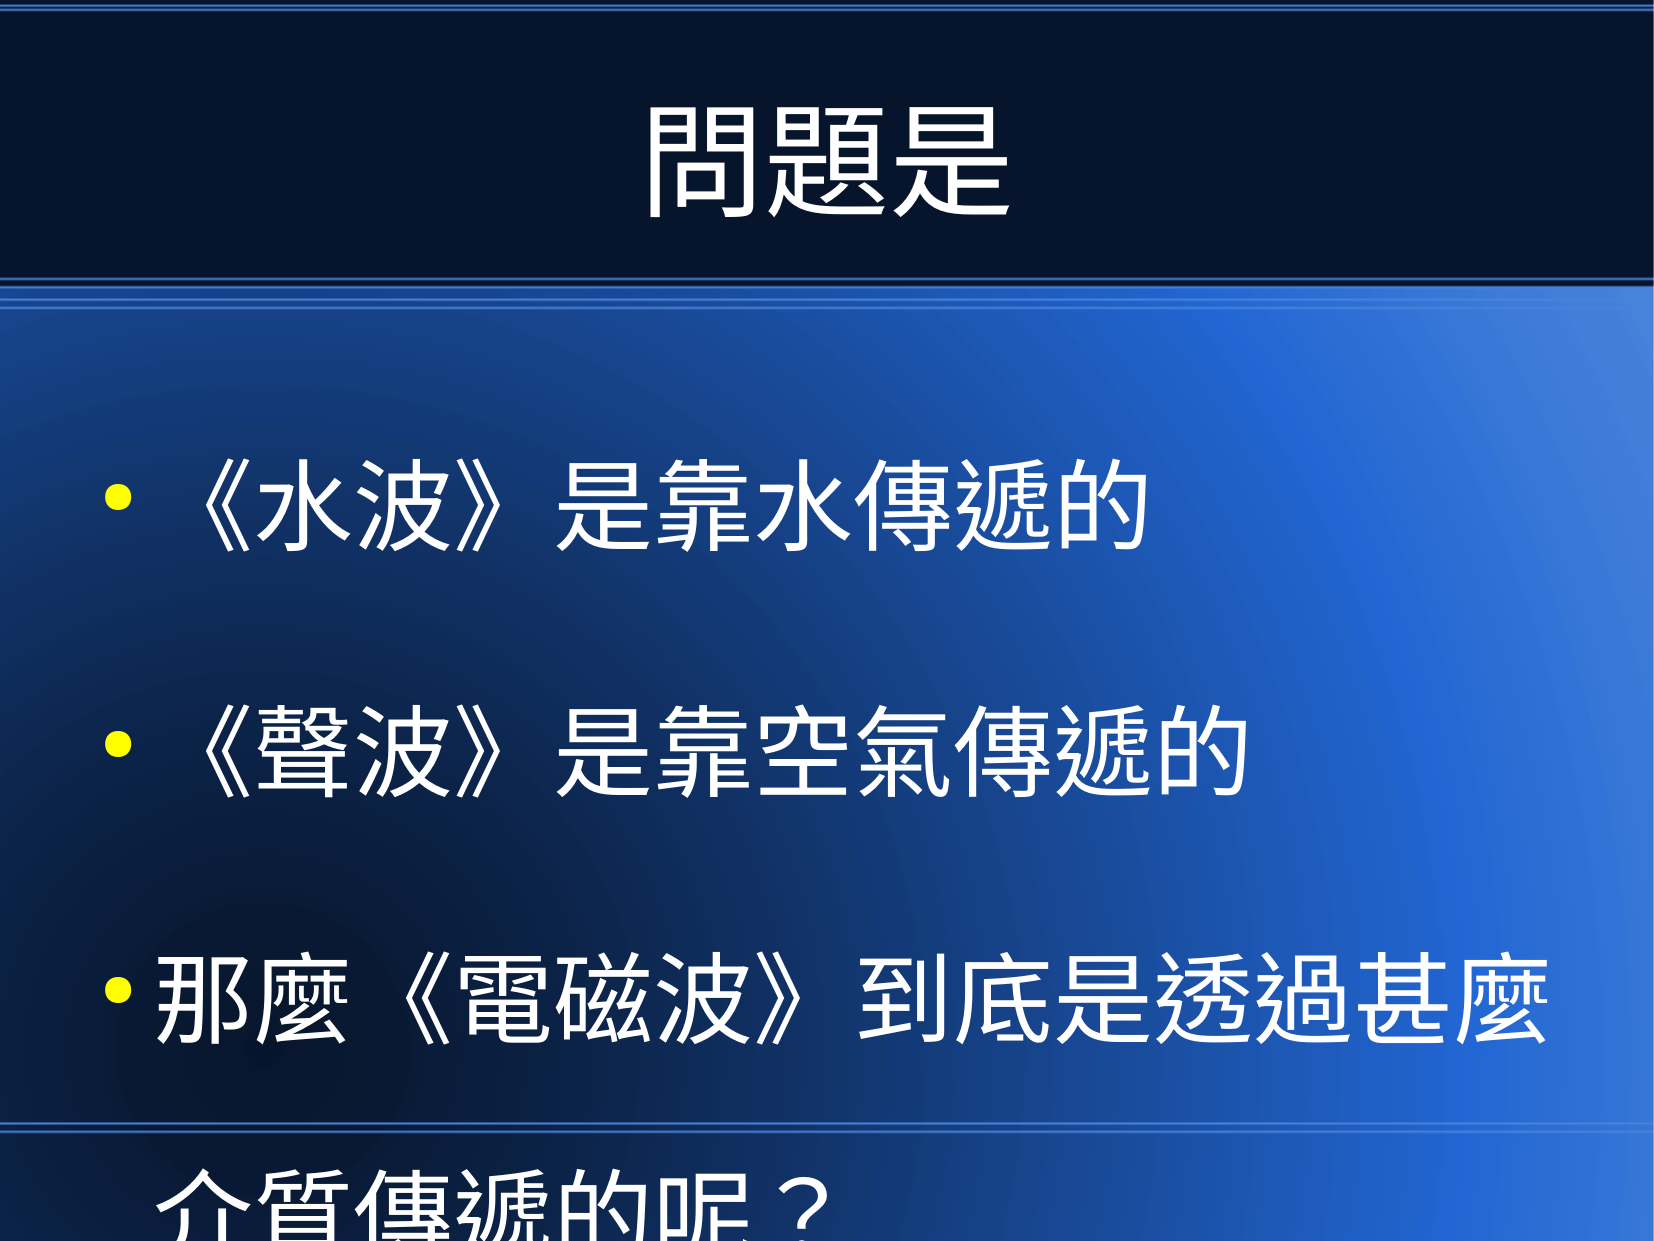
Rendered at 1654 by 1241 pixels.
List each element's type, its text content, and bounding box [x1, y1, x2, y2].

picture [0, 0, 1654, 1241]
title 問題是 [82, 49, 1571, 257]
list 《水波》是靠水傳遞的 《聲波》是靠空氣傳遞的 那麼《電磁波》到底是透過甚麼介質傳遞的呢？ [82, 355, 1571, 1241]
